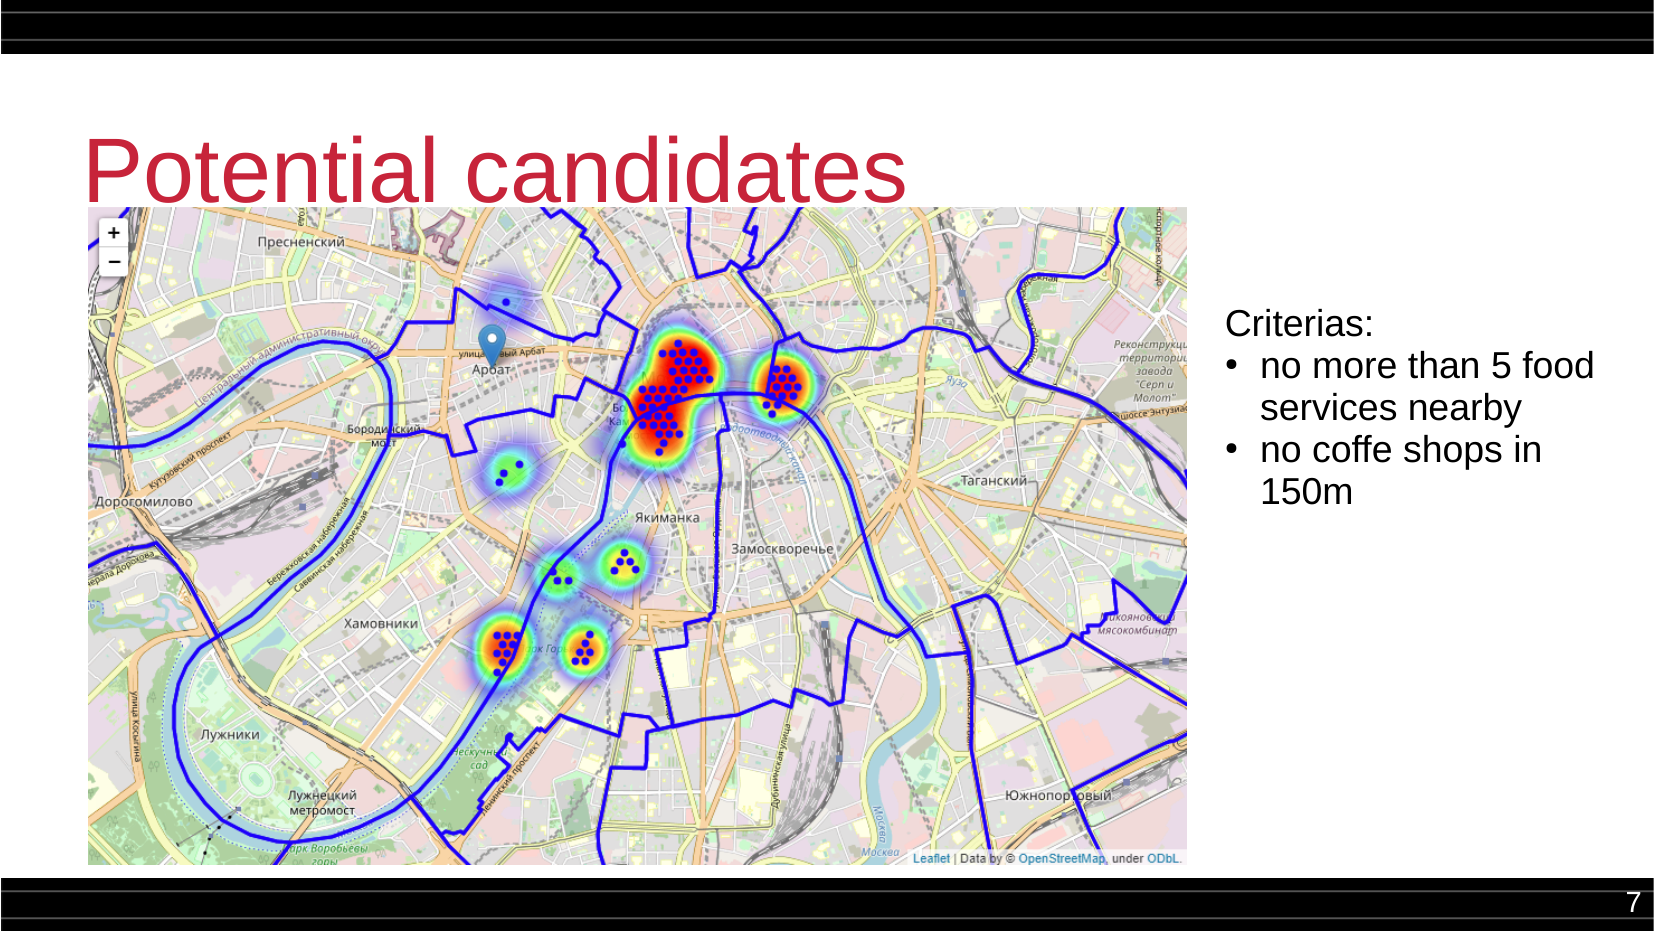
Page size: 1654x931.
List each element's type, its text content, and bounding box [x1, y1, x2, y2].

picture [1, 0, 1654, 54]
text_box Criterias: no more than 5 food services nearby no coffe shops in 150m [1210, 295, 1654, 521]
picture [88, 206, 1187, 865]
title Potential candidates [82, 92, 1571, 249]
picture [1, 878, 1654, 931]
